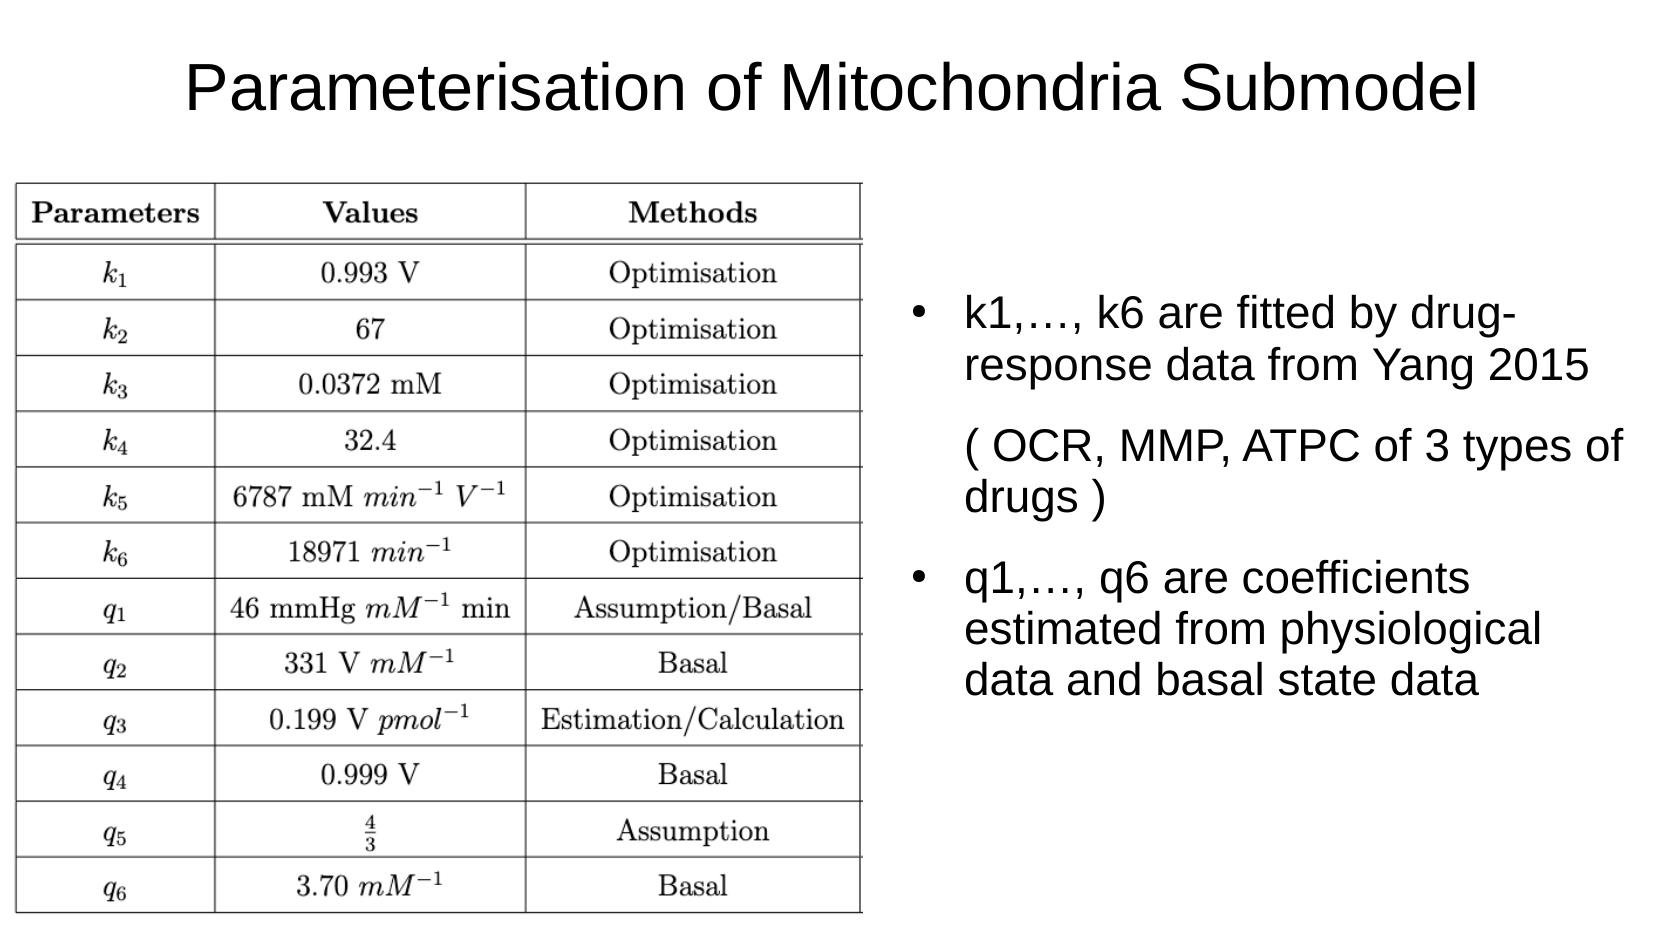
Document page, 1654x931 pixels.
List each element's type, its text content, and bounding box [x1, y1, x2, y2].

list k1,…, k6 are fitted by drug-response data from Yang 2015 ( OCR, MMP, ATPC of 3 types of drugs ) q1,…, q6 are coefficients estimated from physiological data and basal state data [893, 206, 1625, 709]
picture [3, 171, 863, 919]
title Parameterisation of Mitochondria Submodel [59, 10, 1625, 166]
